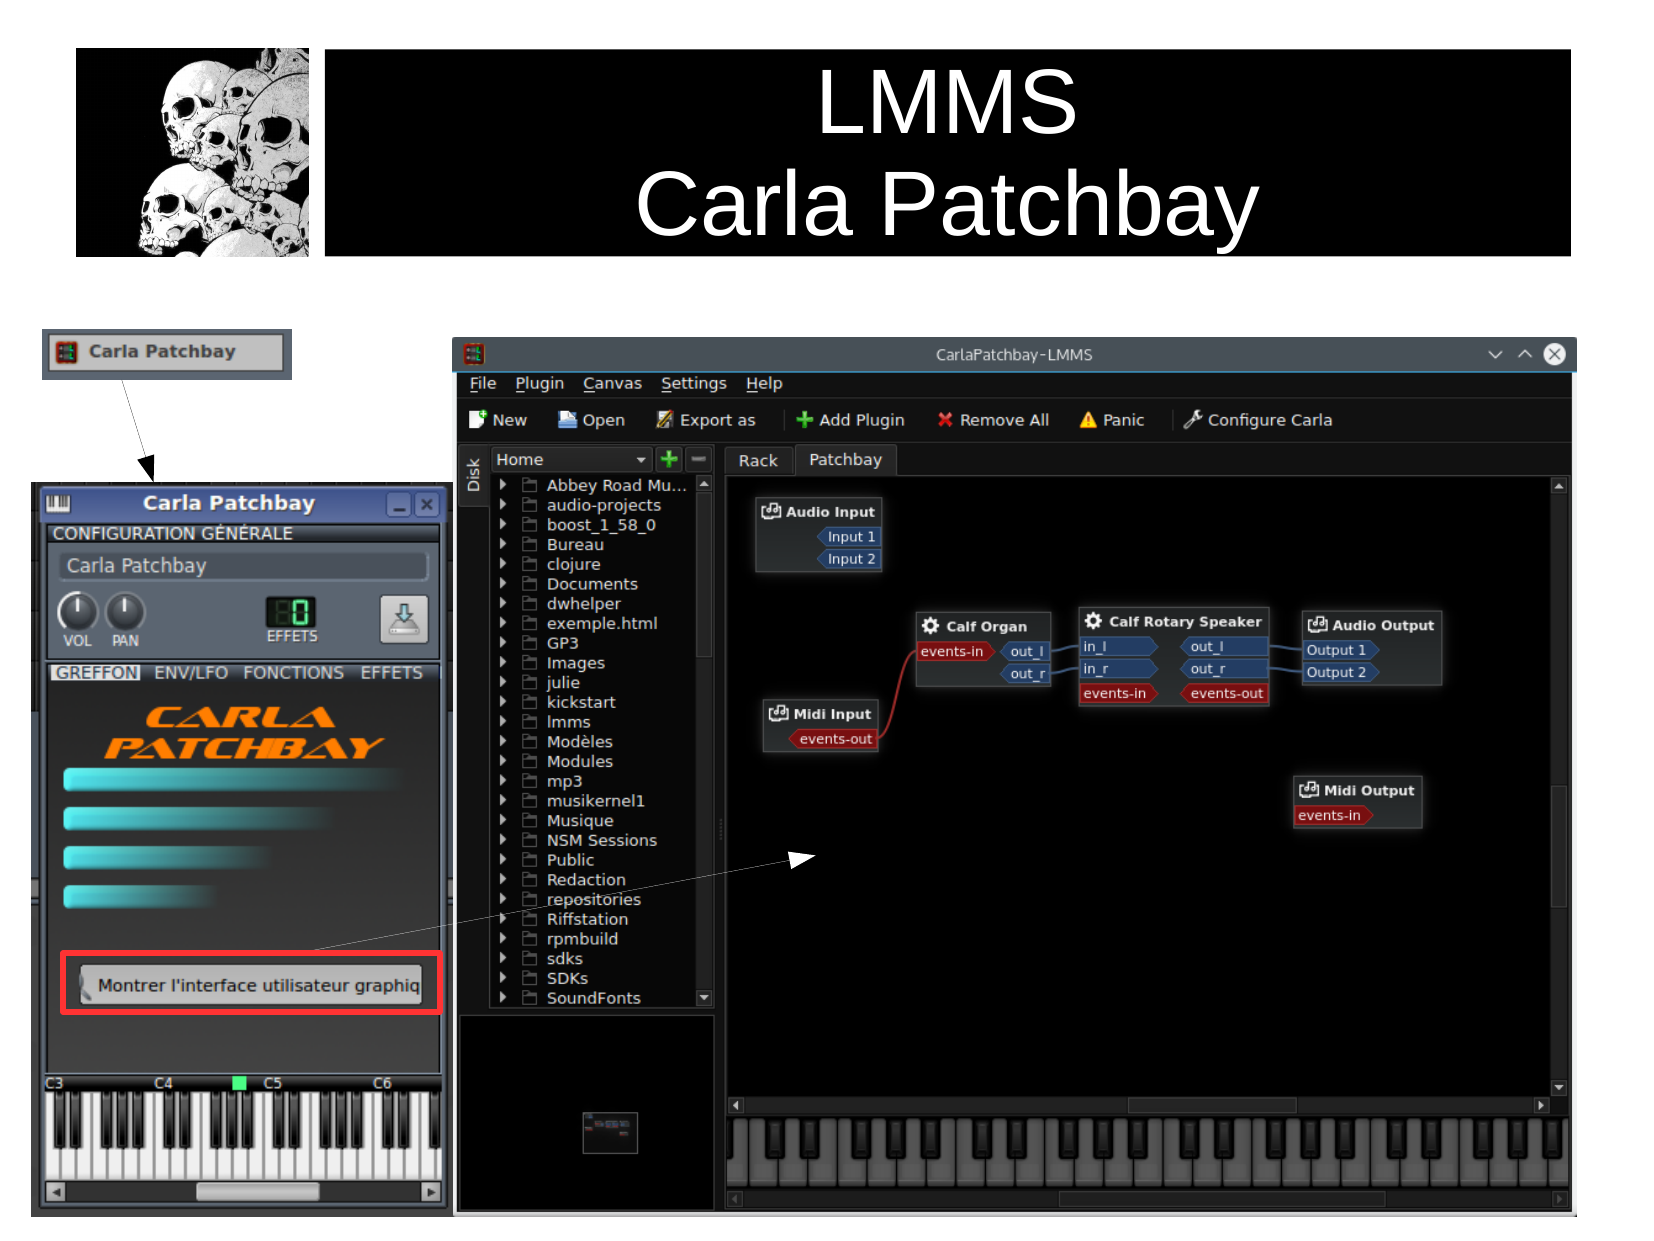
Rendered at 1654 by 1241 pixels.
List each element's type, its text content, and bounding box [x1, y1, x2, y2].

picture [31, 337, 1577, 1217]
picture [76, 48, 309, 257]
picture [42, 329, 292, 380]
title LMMS Carla Patchbay [324, 49, 1571, 257]
